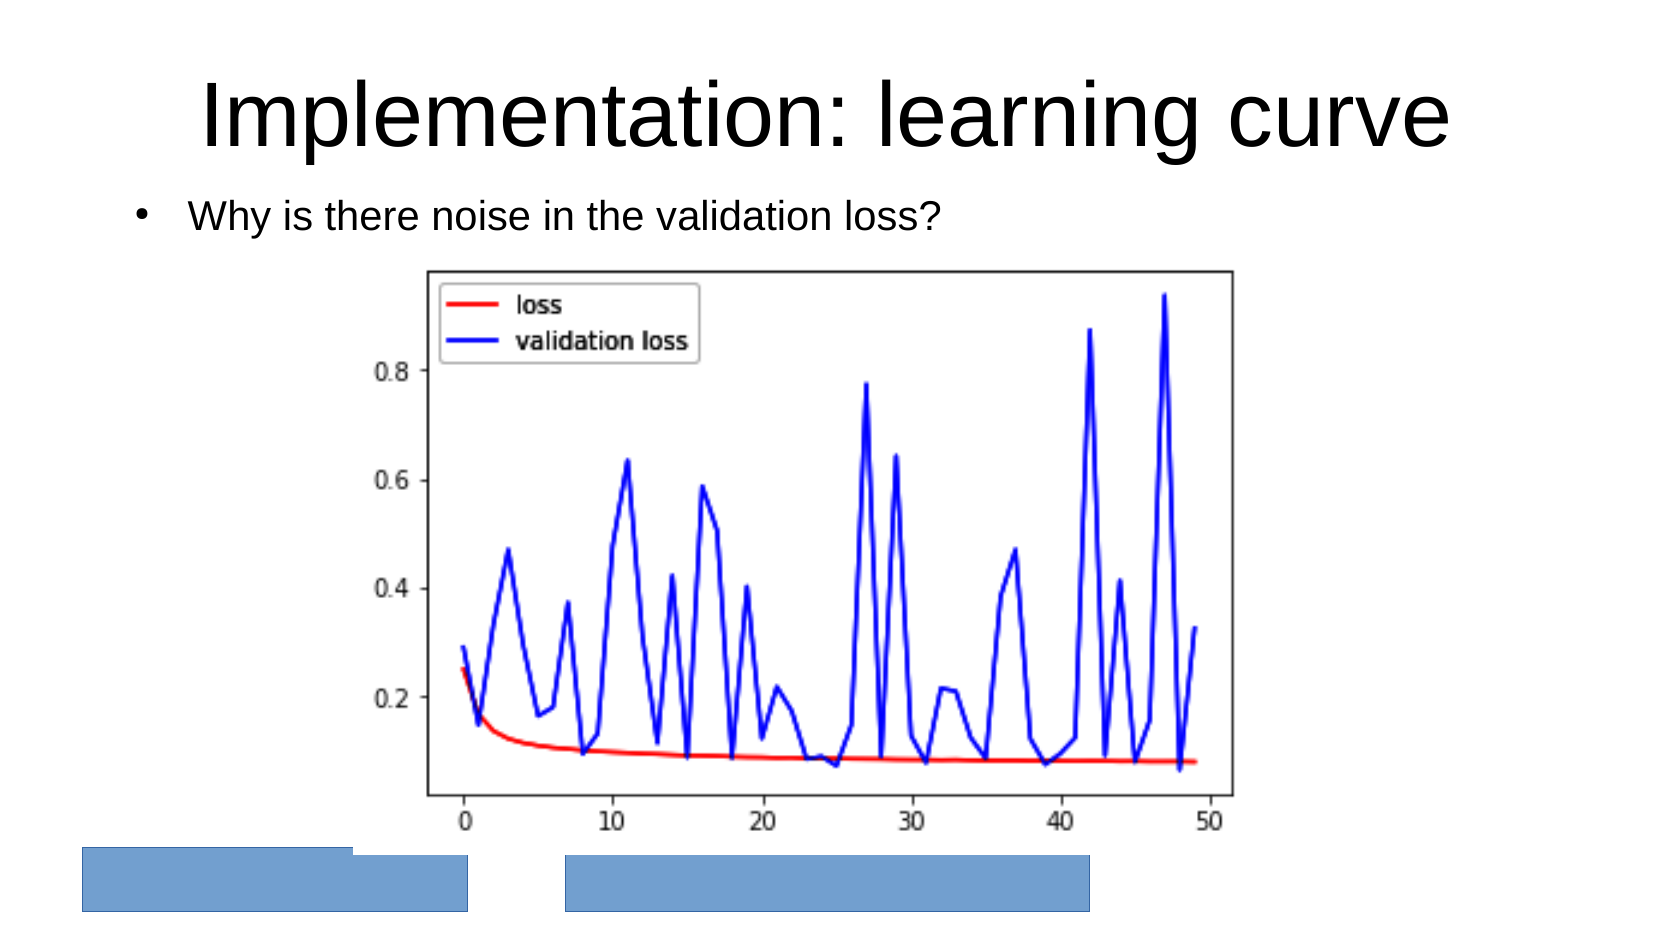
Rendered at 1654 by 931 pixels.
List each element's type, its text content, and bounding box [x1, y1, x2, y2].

picture [353, 240, 1321, 856]
title Implementation: learning curve [82, 37, 1571, 193]
list Why is there noise in the validation loss? [116, 192, 1606, 732]
